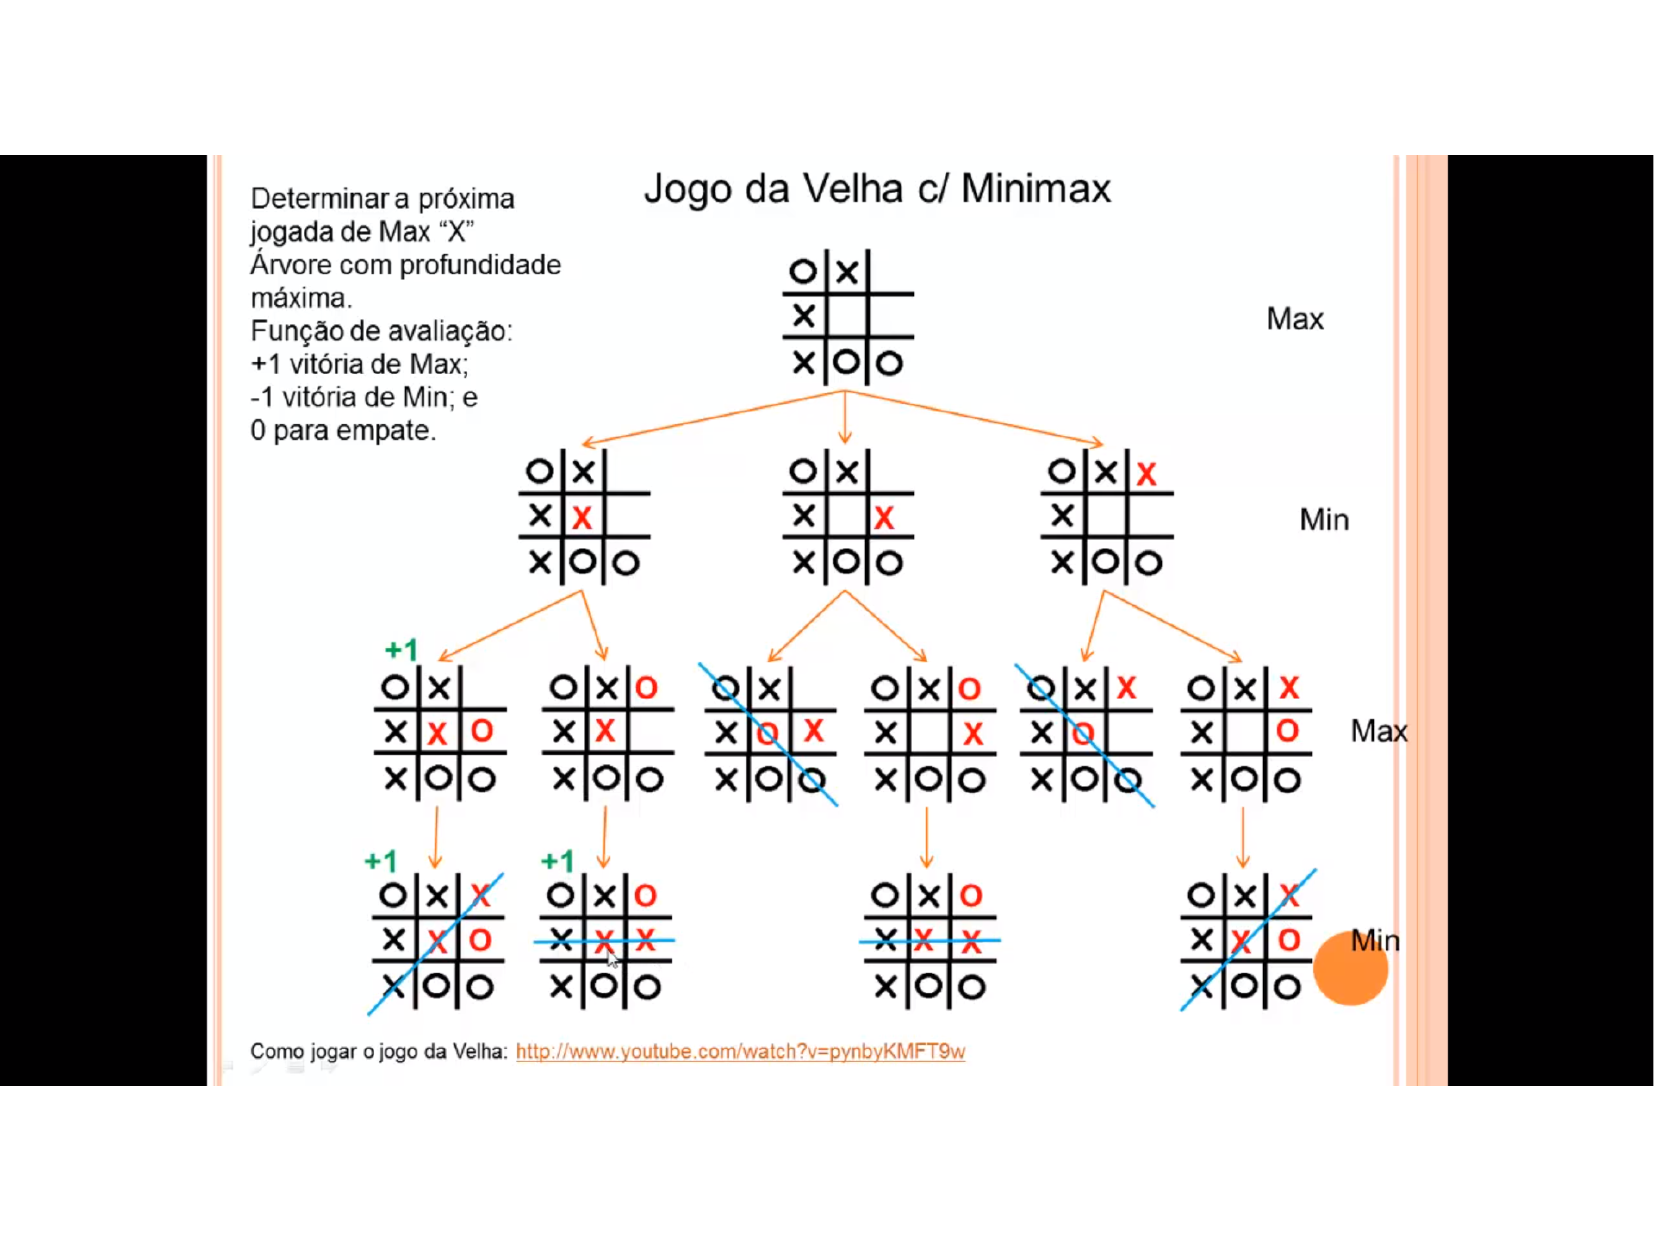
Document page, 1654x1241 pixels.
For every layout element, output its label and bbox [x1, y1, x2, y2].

picture [0, 155, 1654, 1086]
